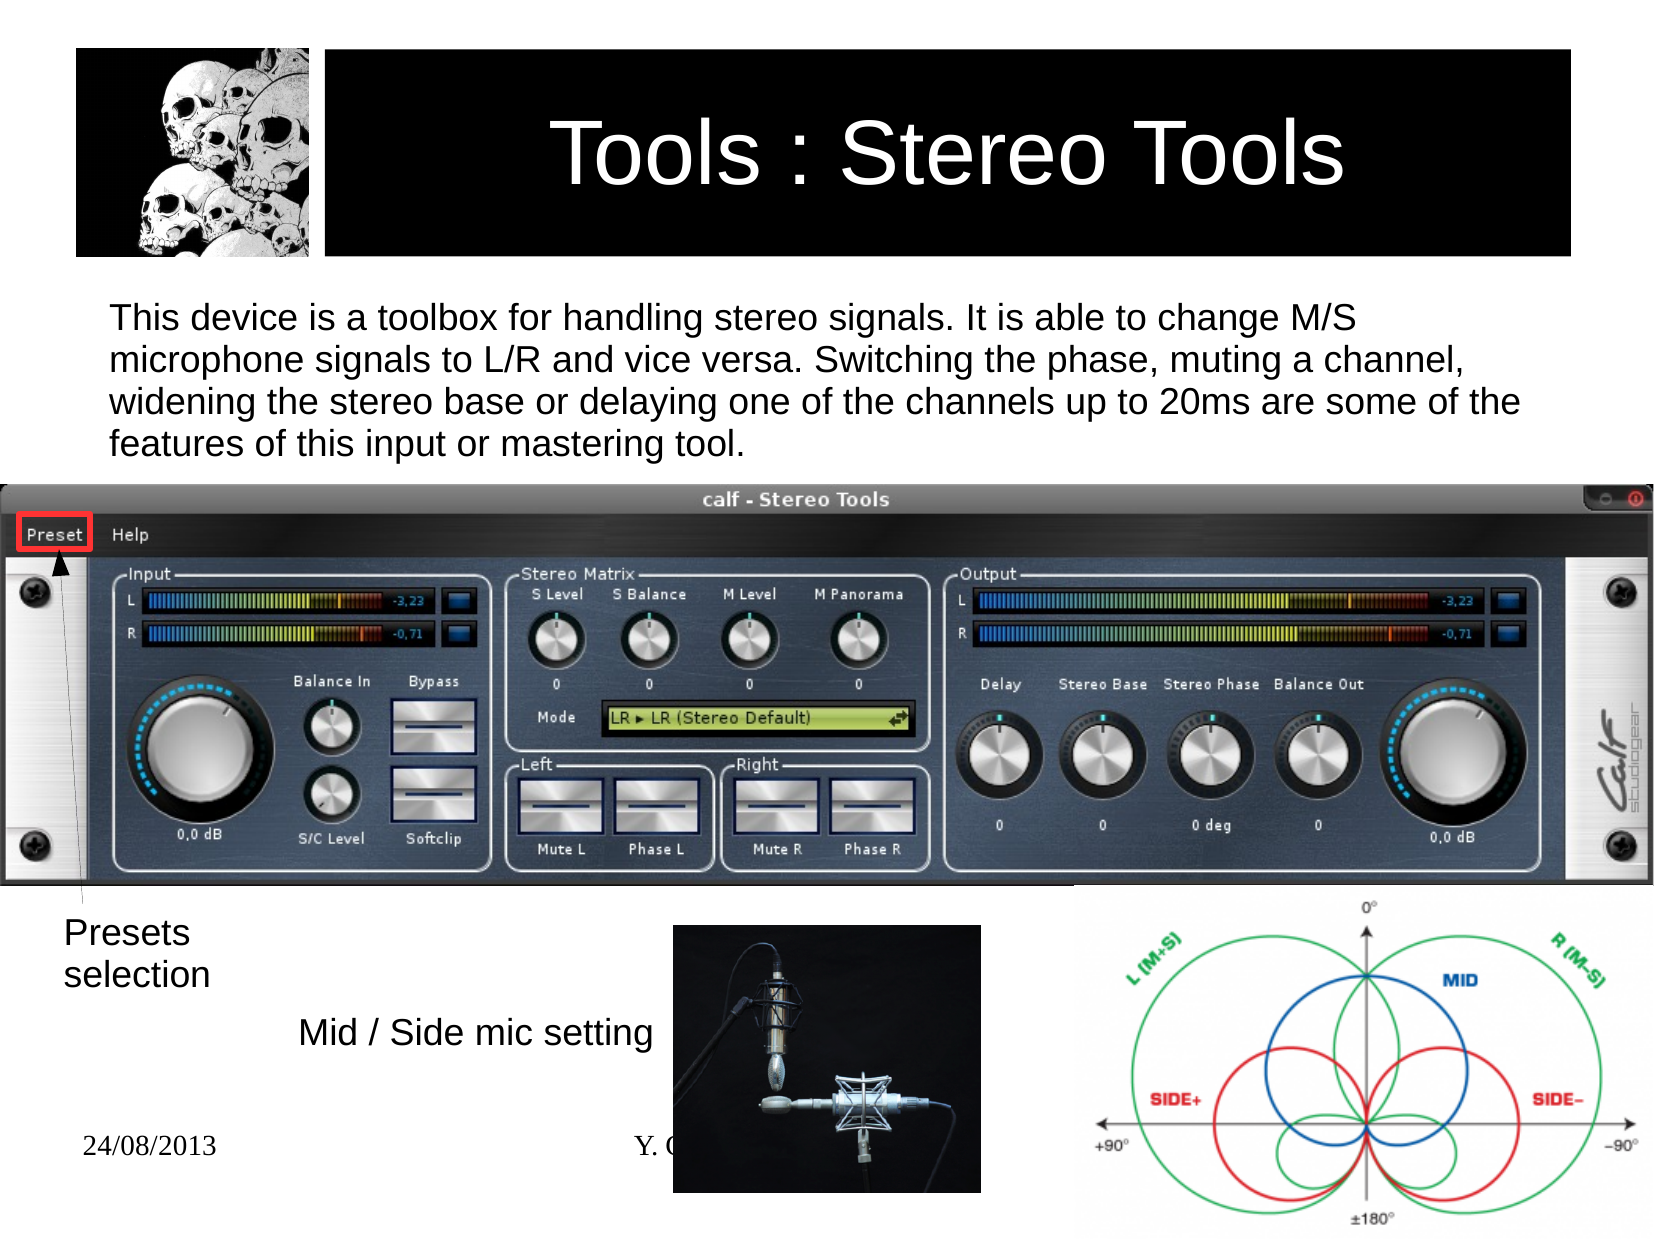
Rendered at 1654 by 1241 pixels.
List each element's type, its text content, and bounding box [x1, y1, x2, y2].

picture [673, 925, 981, 1193]
picture [22, 517, 87, 546]
title Tools : Stereo Tools [324, 49, 1571, 257]
picture [76, 48, 309, 257]
picture [0, 484, 1654, 1239]
text_box Mid / Side mic setting [283, 1003, 733, 1061]
text_box This device is a toolbox for handling stereo signals. It is able to change M/S microphone signals to L/R and vice versa. Switching the phase, muting a channel, widening the stereo base or delaying one of the channels up to 20ms are some of the features of this input or mastering tool. [94, 289, 1571, 473]
text_box Presets selection [48, 903, 238, 1003]
